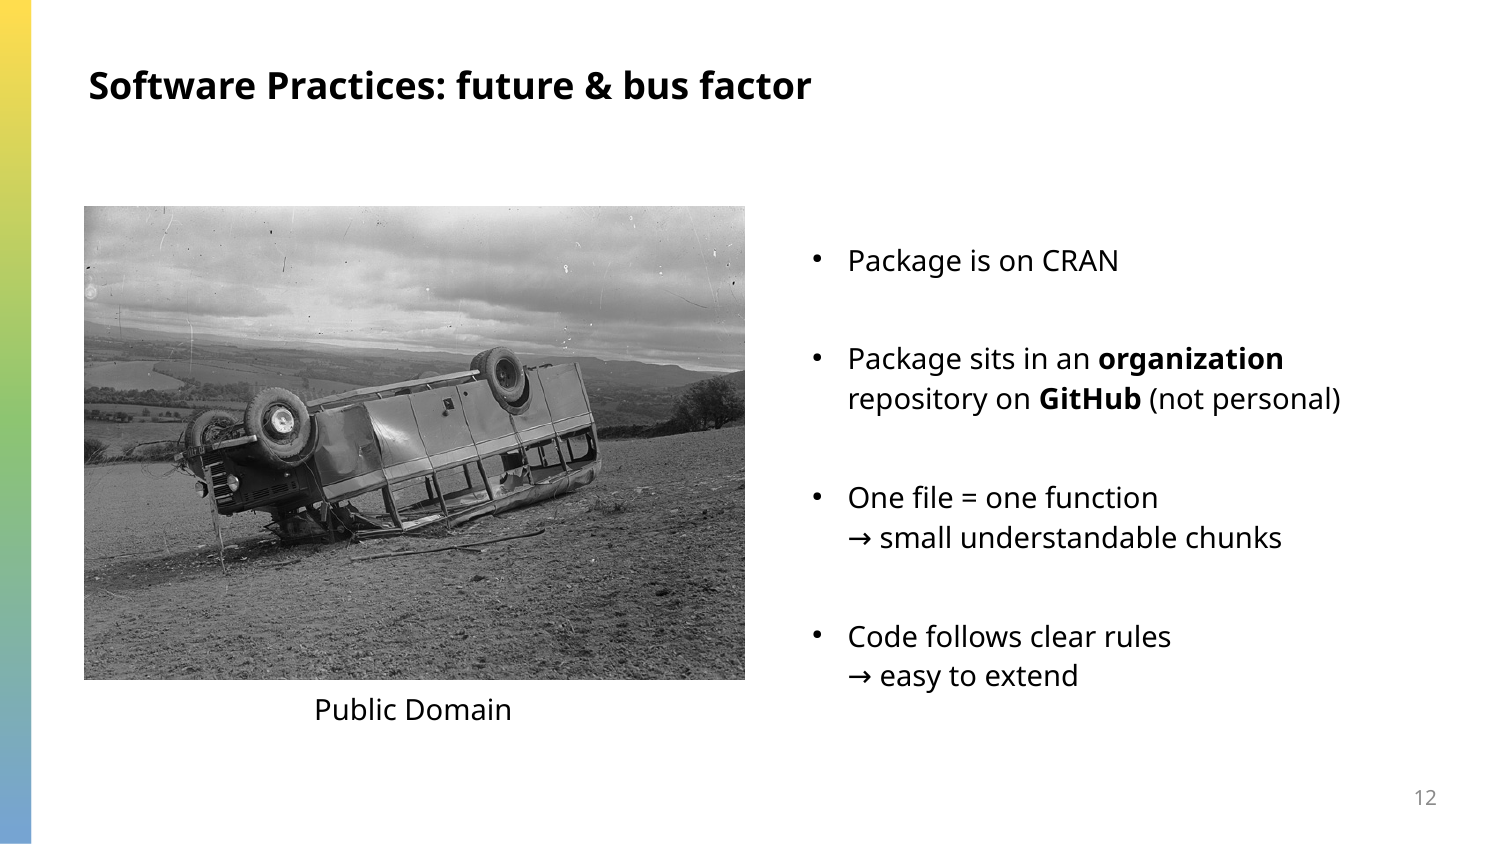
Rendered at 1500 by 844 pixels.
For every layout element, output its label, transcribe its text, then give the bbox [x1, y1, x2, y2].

picture [0, 0, 1500, 844]
text_box Package is on CRAN Package sits in an organization repository on GitHub (not personal) One file = one function → small understandable chunks Code follows clear rules → easy to extend [797, 232, 1406, 676]
text_box Public Domain [147, 681, 680, 732]
list Software Practices: future & bus factor [88, 61, 1442, 157]
